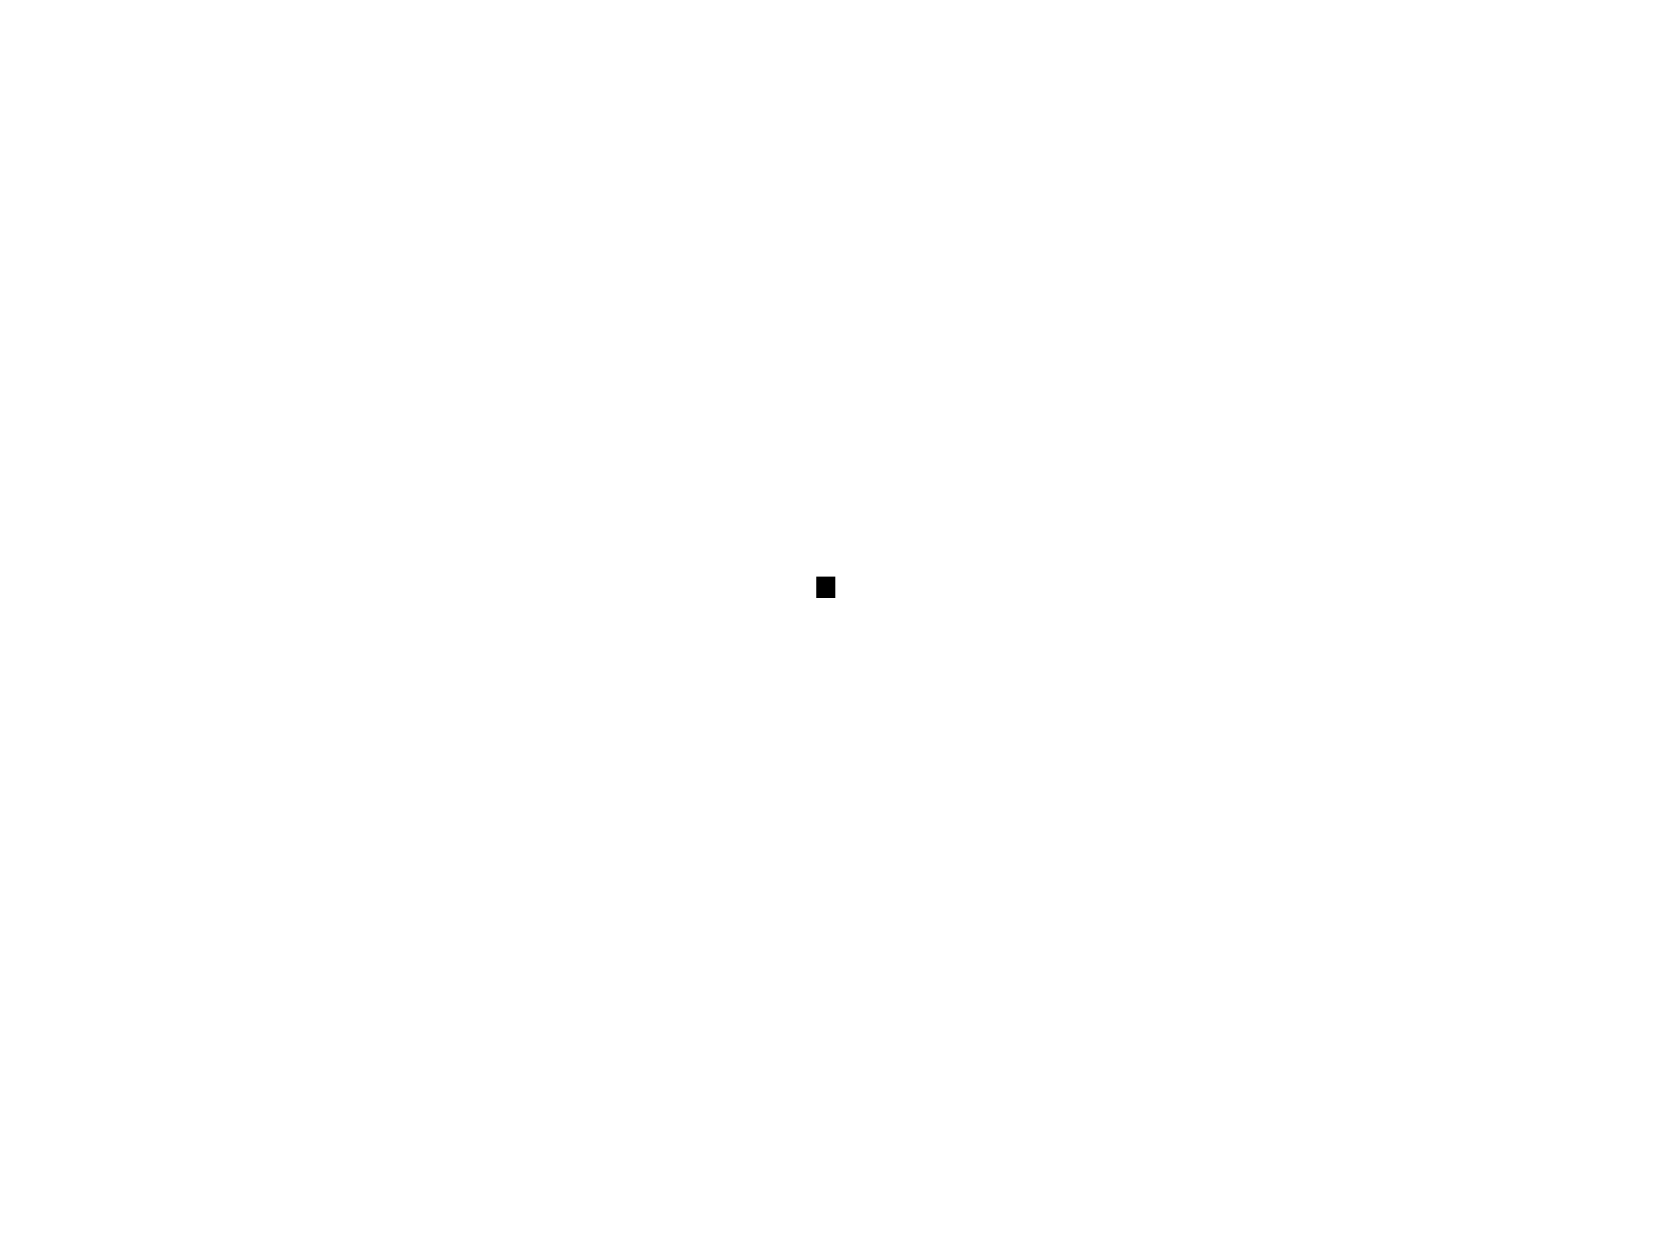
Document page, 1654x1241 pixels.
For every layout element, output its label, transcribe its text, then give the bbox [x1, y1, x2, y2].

subtitle . [82, 49, 1571, 1010]
